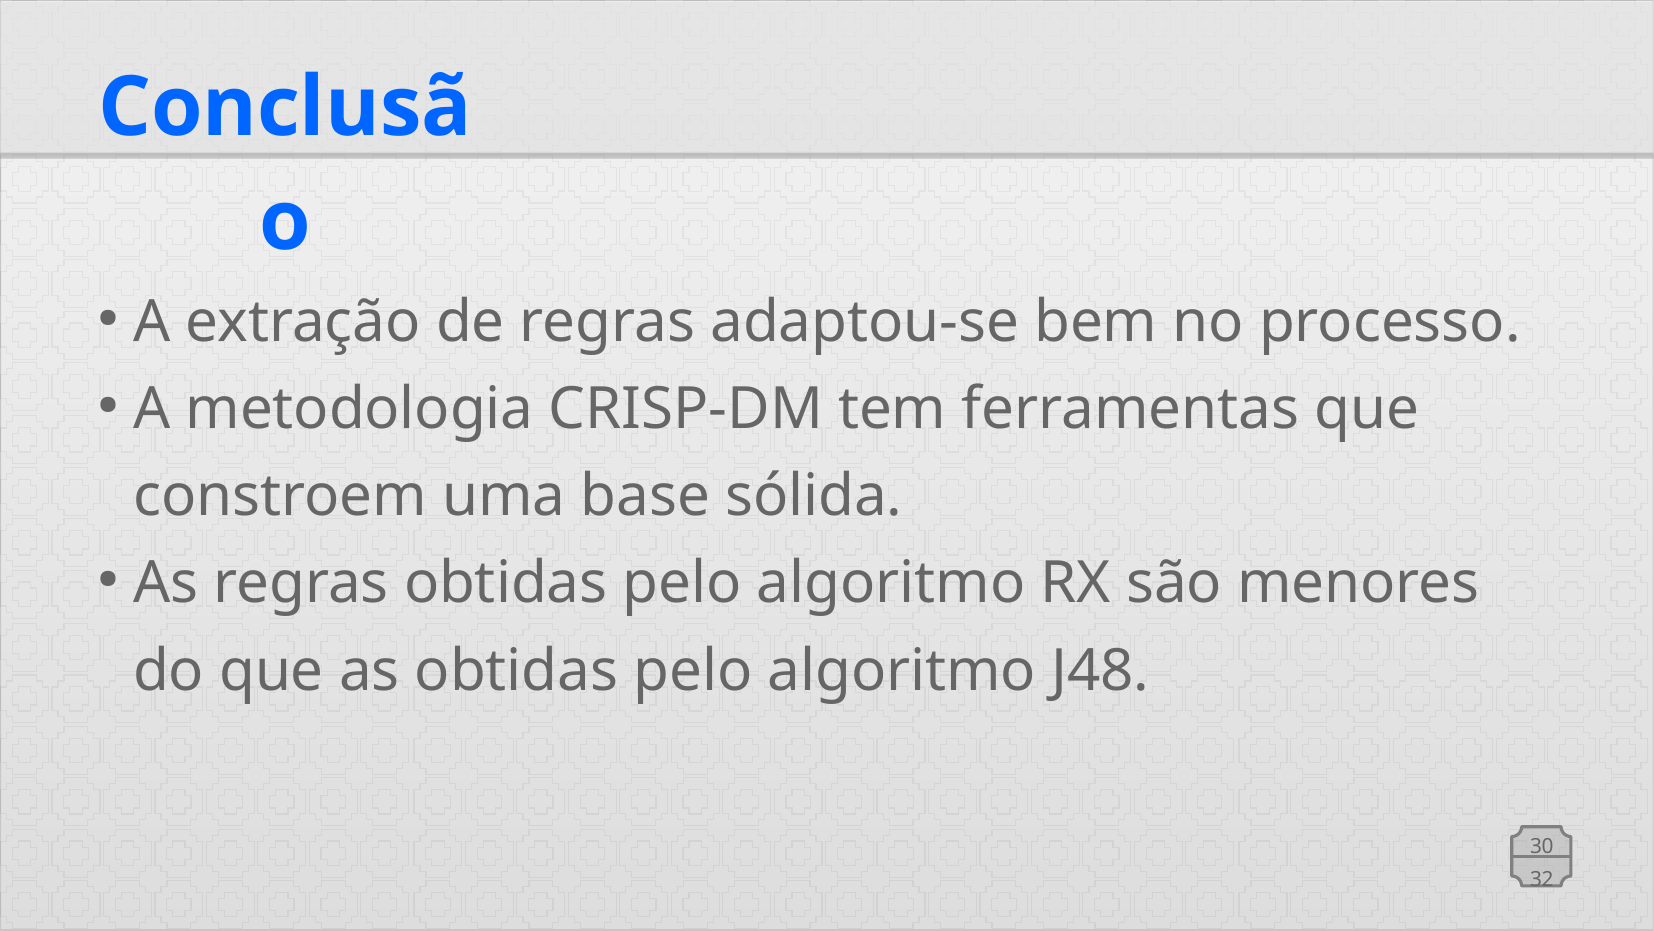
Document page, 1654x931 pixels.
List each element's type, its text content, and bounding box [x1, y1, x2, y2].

text_box Conclusão [83, 39, 537, 157]
text_box A extração de regras adaptou-se bem no processo. A metodologia CRISP-DM tem ferramentas que constroem uma base sólida. As regras obtidas pelo algoritmo RX são menores do que as obtidas pelo algoritmo J48. [82, 263, 1571, 667]
